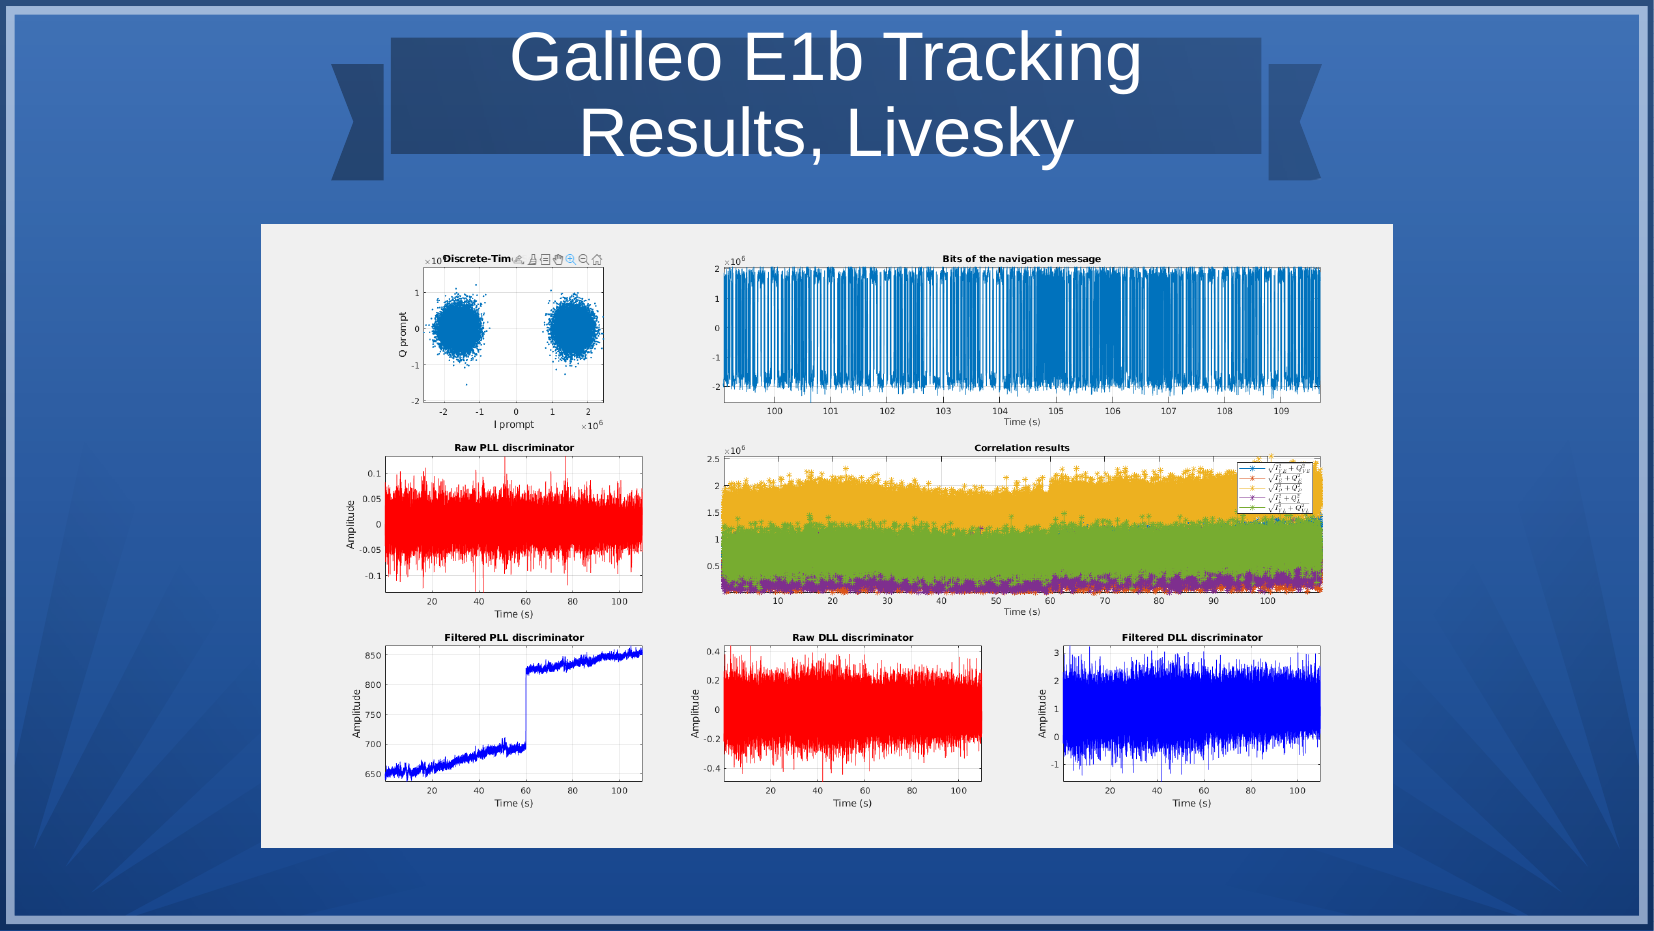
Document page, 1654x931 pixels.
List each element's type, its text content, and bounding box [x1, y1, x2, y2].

picture [261, 224, 1393, 848]
title Galileo E1b Tracking Results, Livesky [389, 17, 1264, 172]
